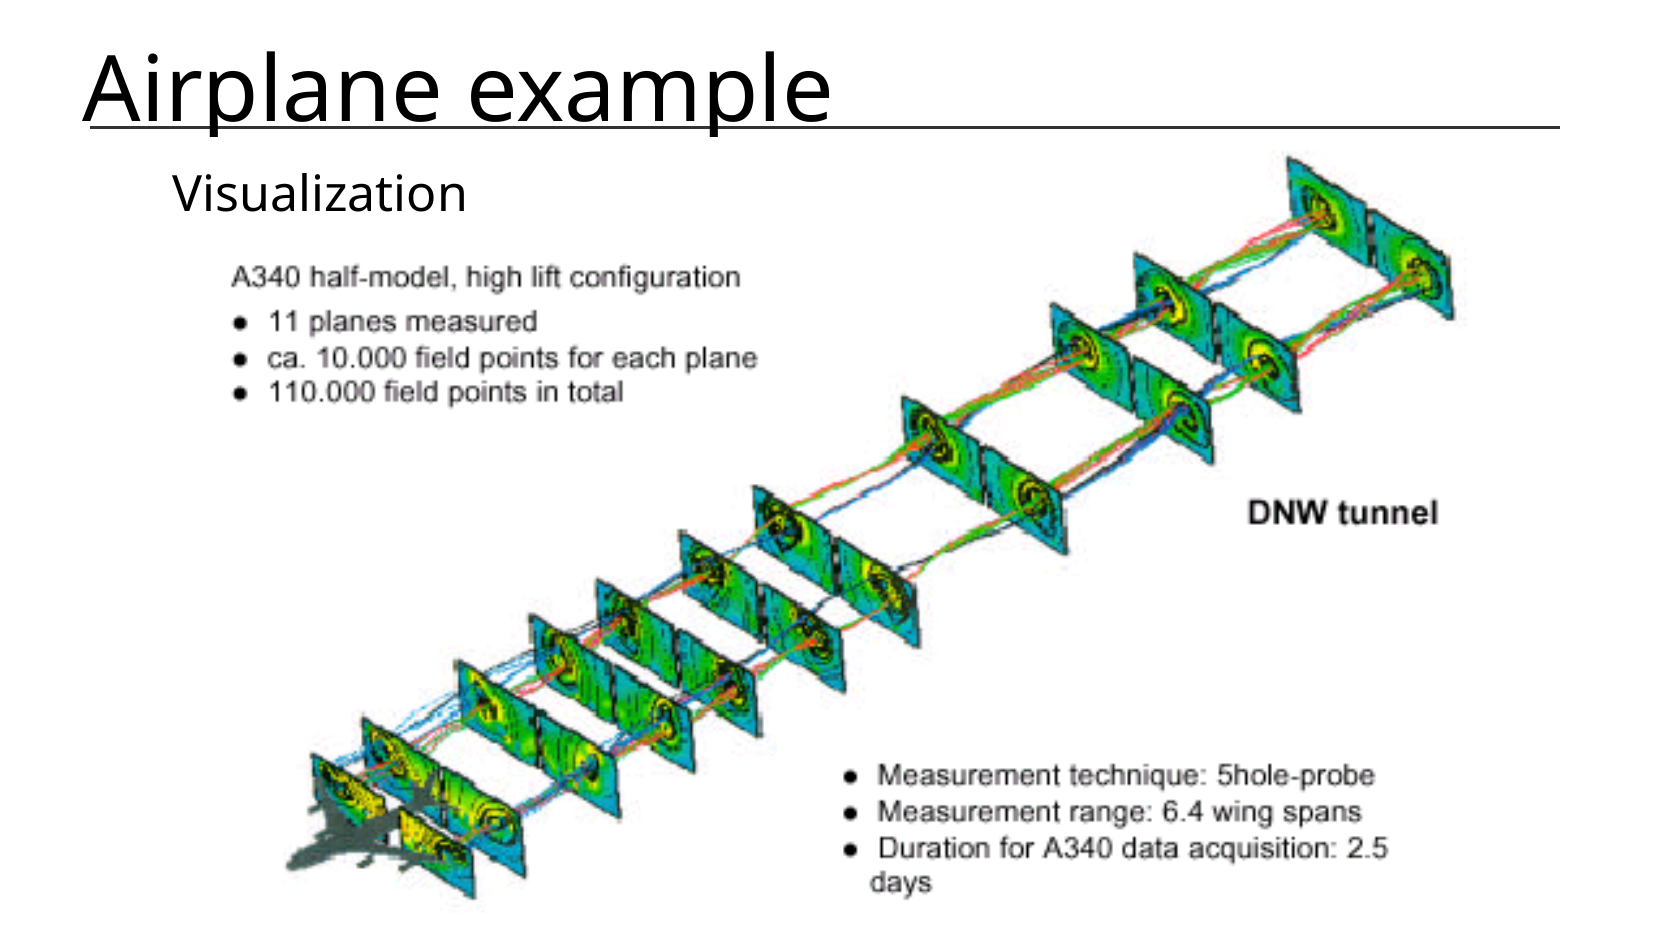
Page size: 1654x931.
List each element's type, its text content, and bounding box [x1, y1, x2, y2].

picture [208, 137, 1492, 931]
title Airplane example [82, 32, 1571, 140]
text_box Visualization [157, 150, 499, 227]
